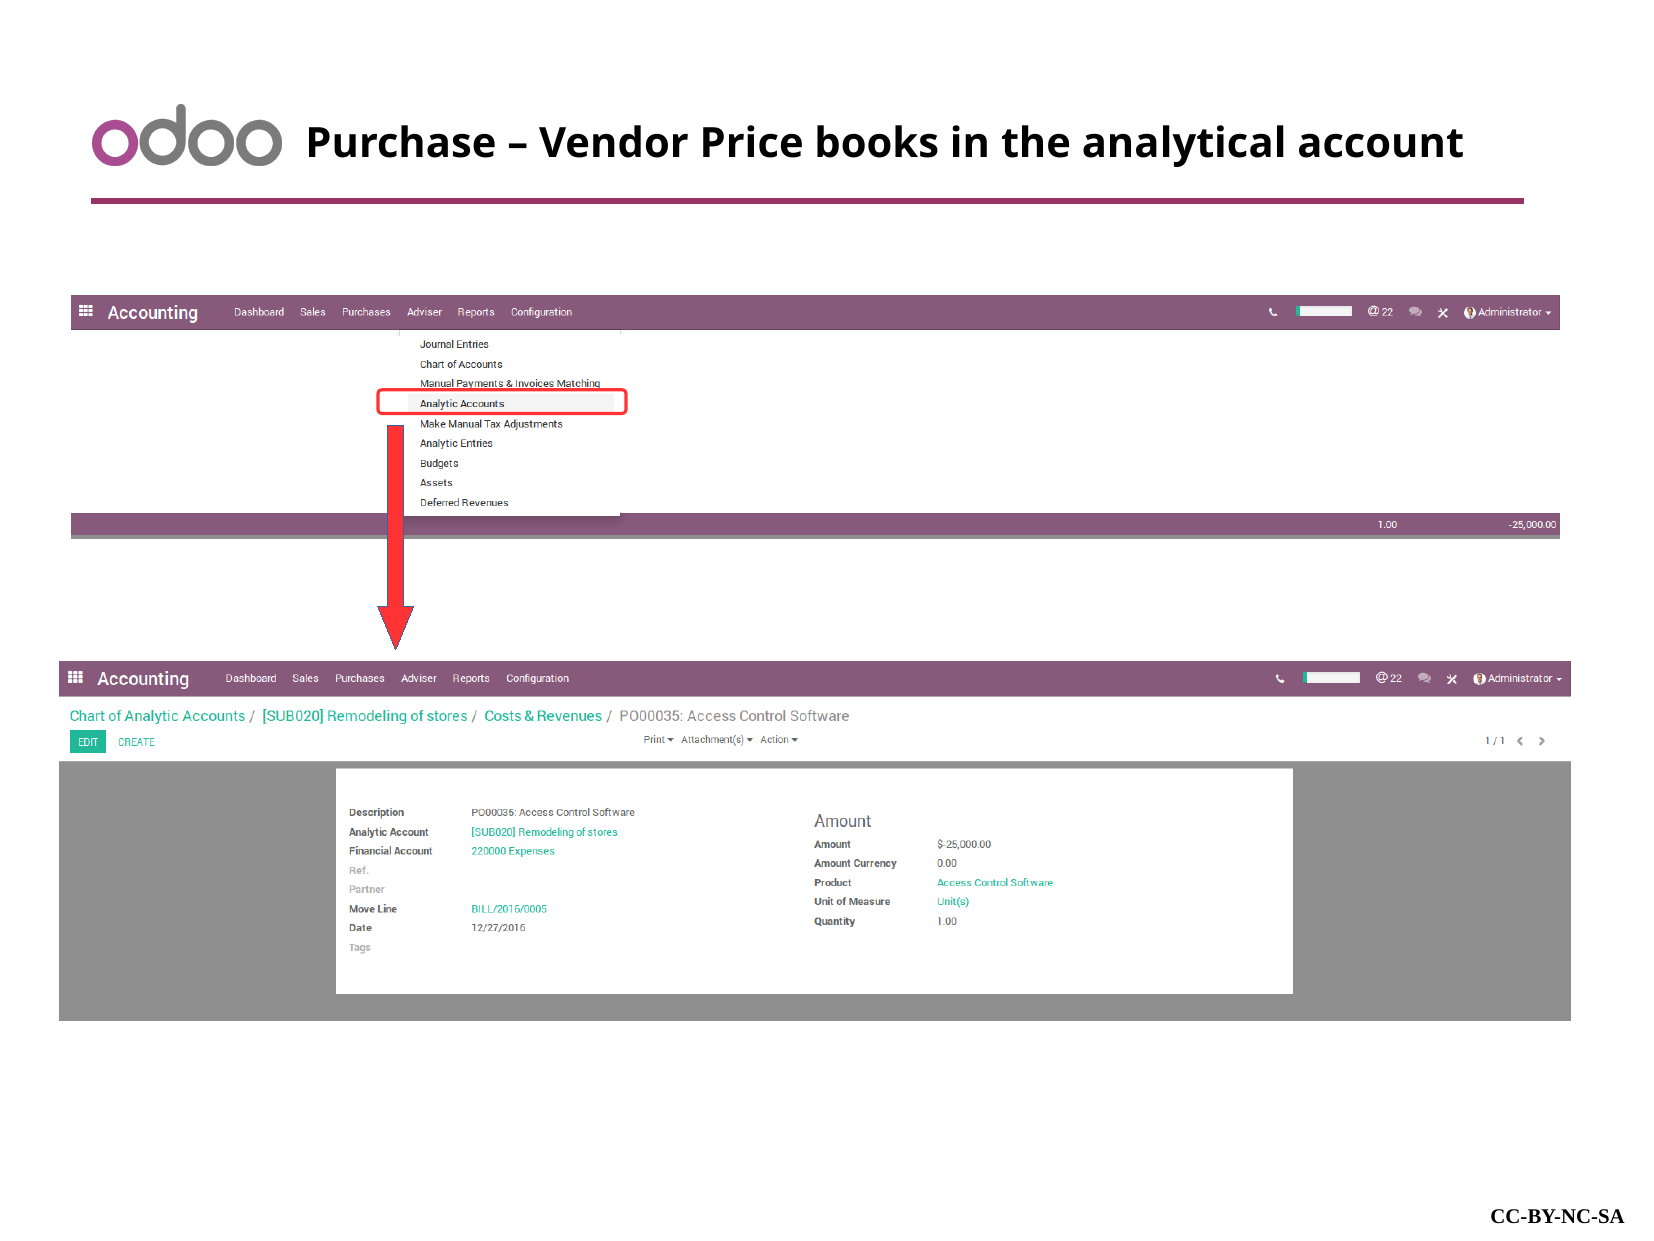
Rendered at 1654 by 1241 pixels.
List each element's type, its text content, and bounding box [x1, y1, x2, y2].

title Purchase – Vendor Price books in the analytical account [305, 37, 1568, 245]
picture [404, 414, 1560, 539]
picture [59, 661, 1571, 1021]
picture [71, 512, 387, 539]
text_box [70, 334, 1560, 650]
picture [92, 104, 282, 166]
picture [71, 295, 1560, 389]
